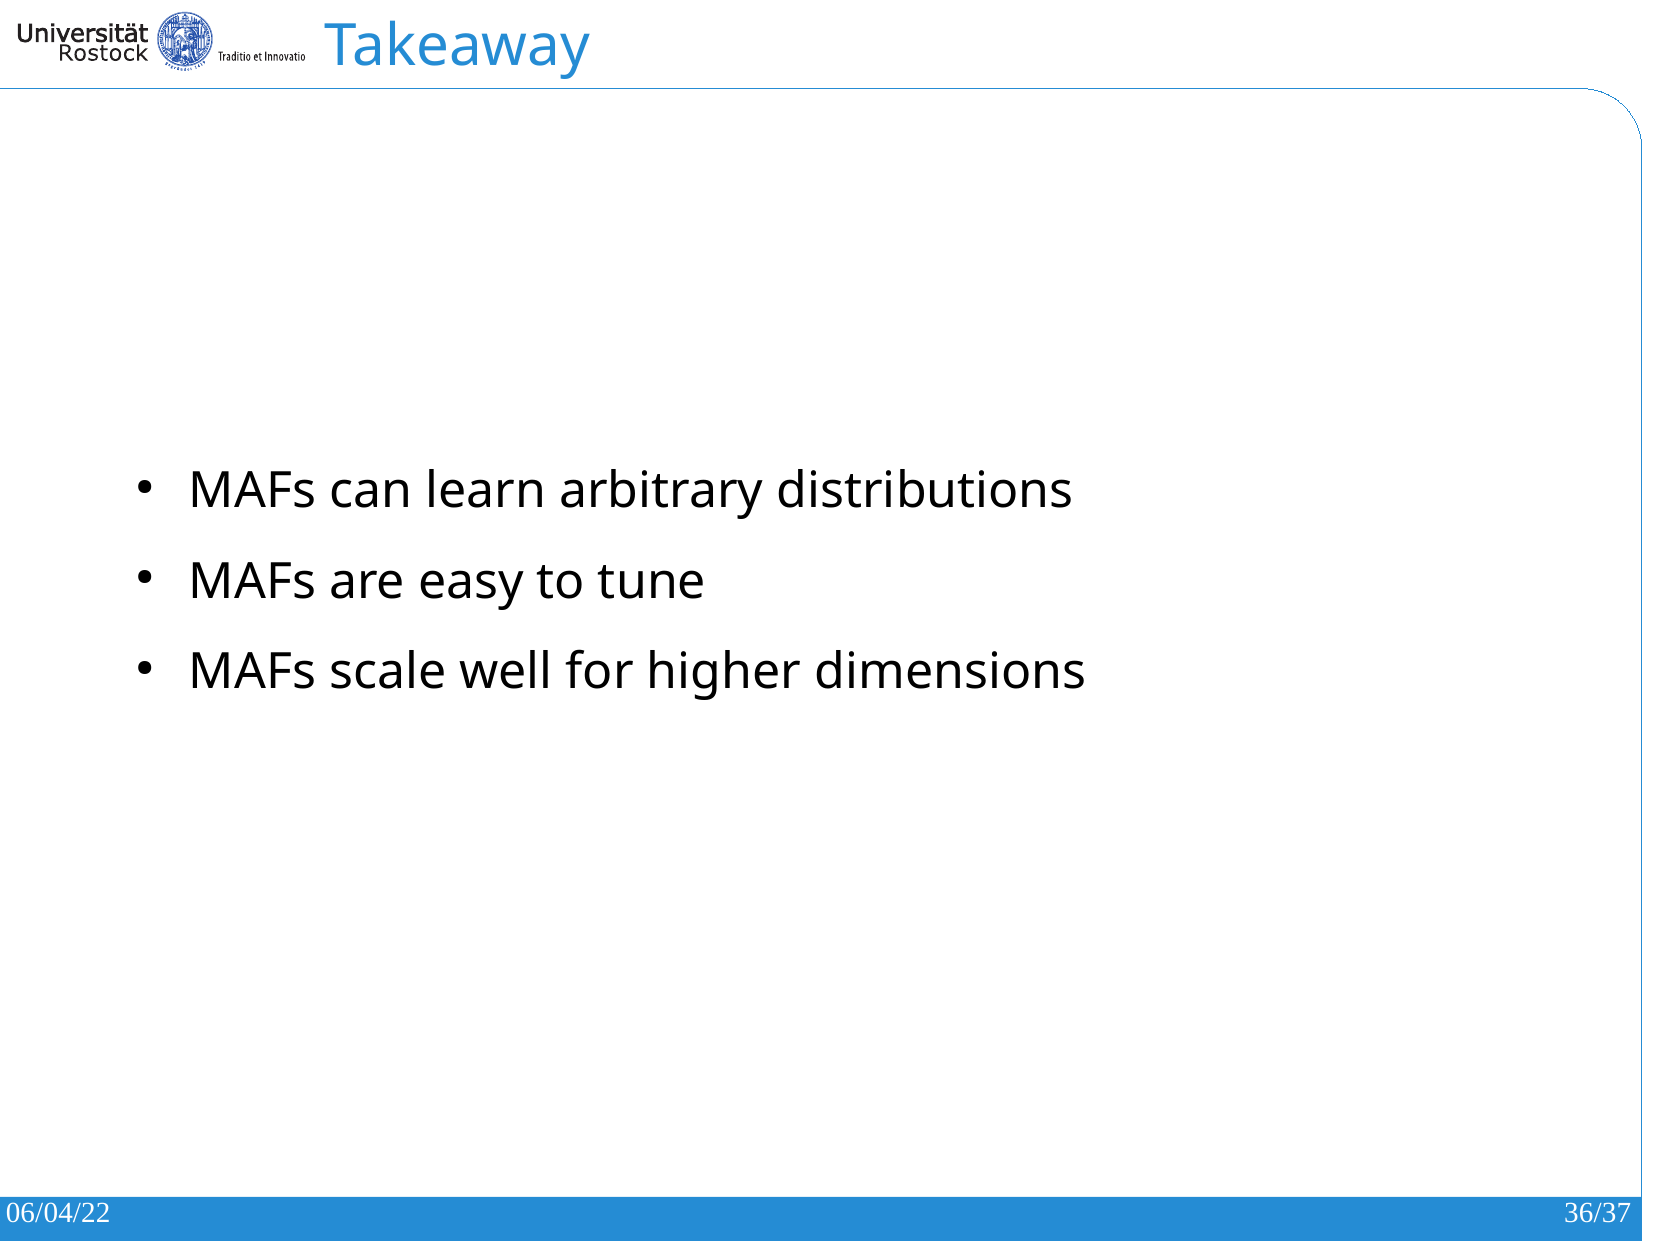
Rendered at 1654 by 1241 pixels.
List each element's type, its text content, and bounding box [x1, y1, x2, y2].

list MAFs can learn arbitrary distributions MAFs are easy to tune MAFs scale well for higher dimensions [118, 94, 1642, 1063]
title Takeaway [324, 8, 1571, 77]
